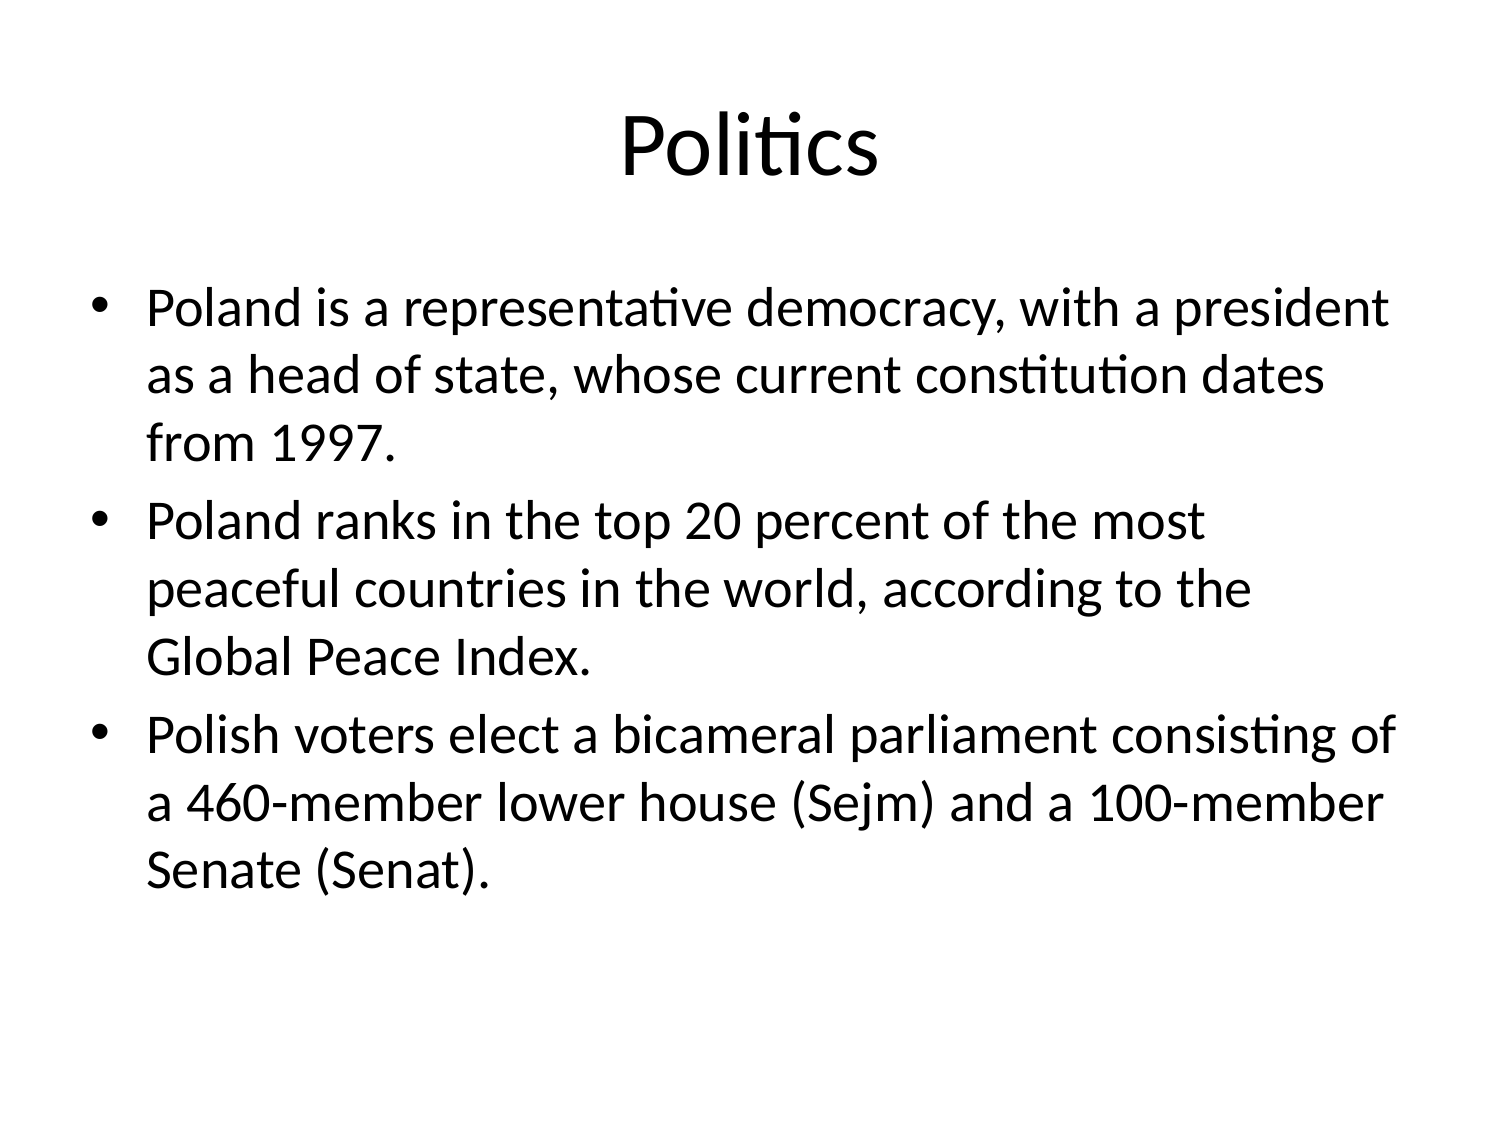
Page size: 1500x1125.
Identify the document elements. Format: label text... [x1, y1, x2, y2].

title Politics [75, 45, 1425, 233]
list Poland is a representative democracy, with a president as a head of state, whose current constitution dates from 1997. Poland ranks in the top 20 percent of the most peaceful countries in the world, according to the Global Peace Index. Polish voters elect a bicameral parliament consisting of a 460-member lower house (Sejm) and a 100-member Senate (Senat). [75, 262, 1425, 1005]
